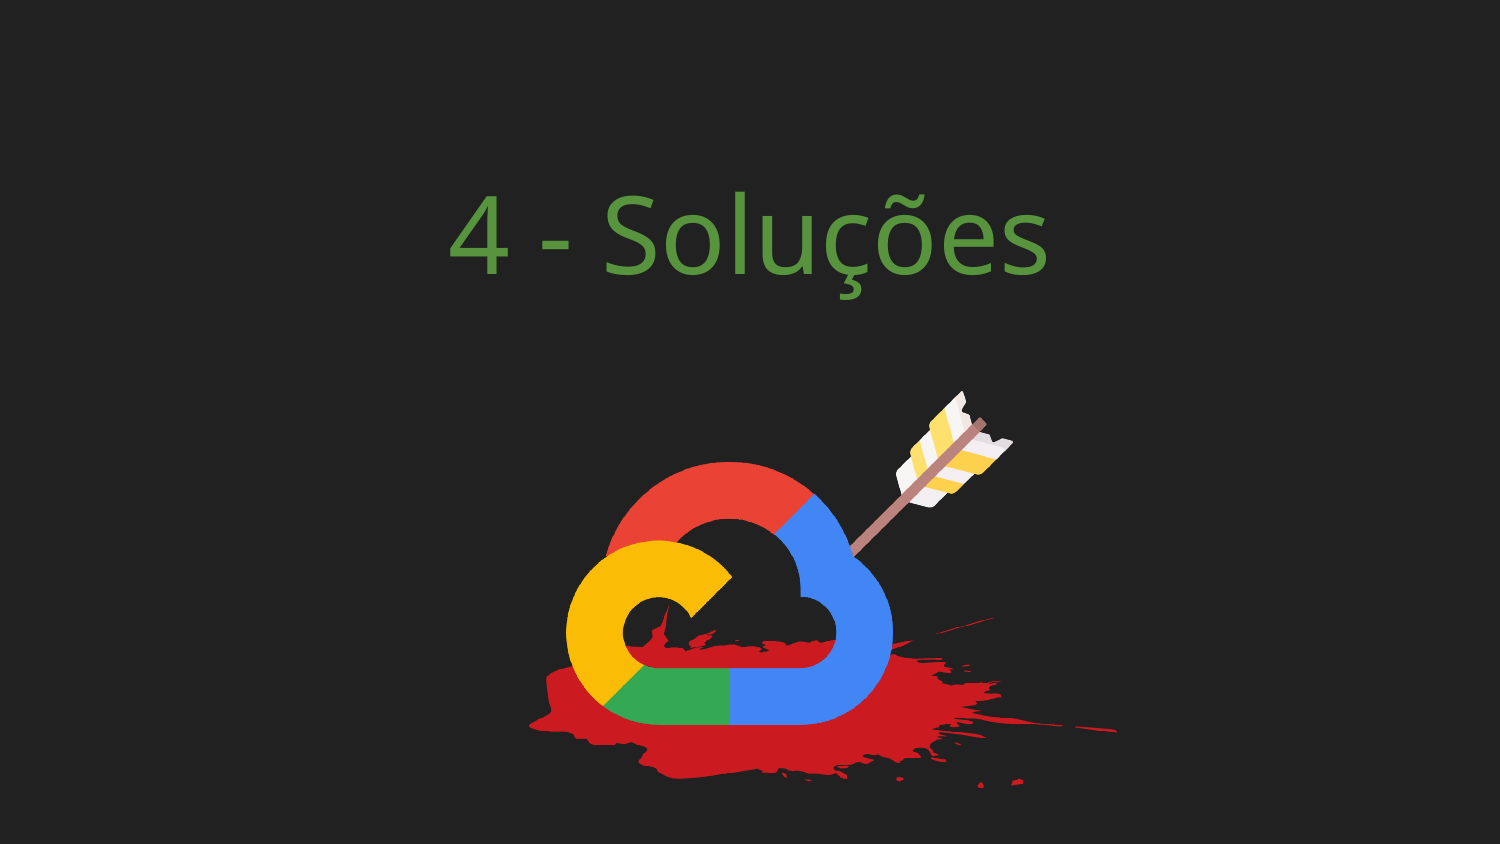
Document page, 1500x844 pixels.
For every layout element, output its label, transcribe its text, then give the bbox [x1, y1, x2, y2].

picture [316, 376, 1142, 810]
title 4 - Soluções [51, 0, 1449, 311]
